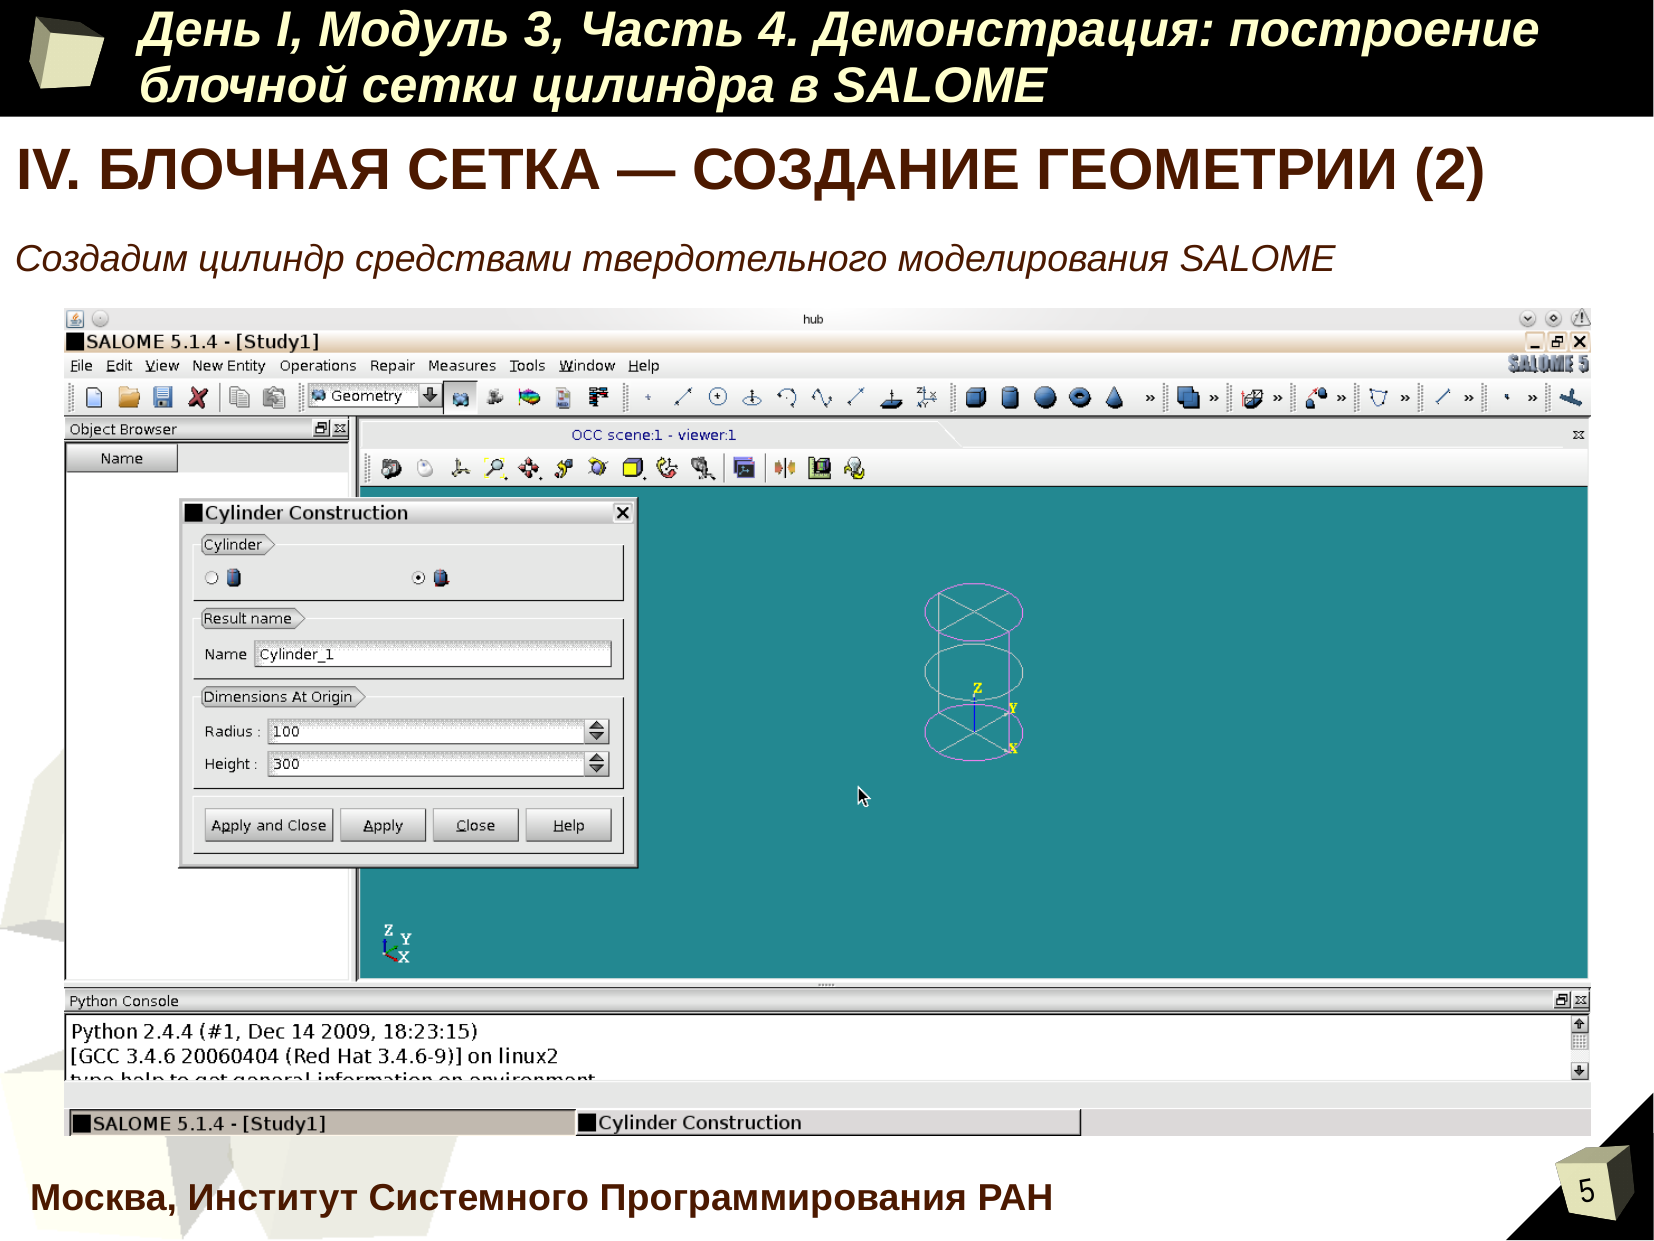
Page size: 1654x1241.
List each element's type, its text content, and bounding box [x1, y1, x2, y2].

text_box Создадим цилиндр средствами твердотельного моделирования SALOME [0, 230, 1654, 288]
picture [0, 308, 1591, 1241]
text_box IV. БЛОЧНАЯ СЕТКА — СОЗДАНИЕ ГЕОМЕТРИИ (2) [1, 129, 1654, 210]
picture [464, 1193, 472, 1198]
